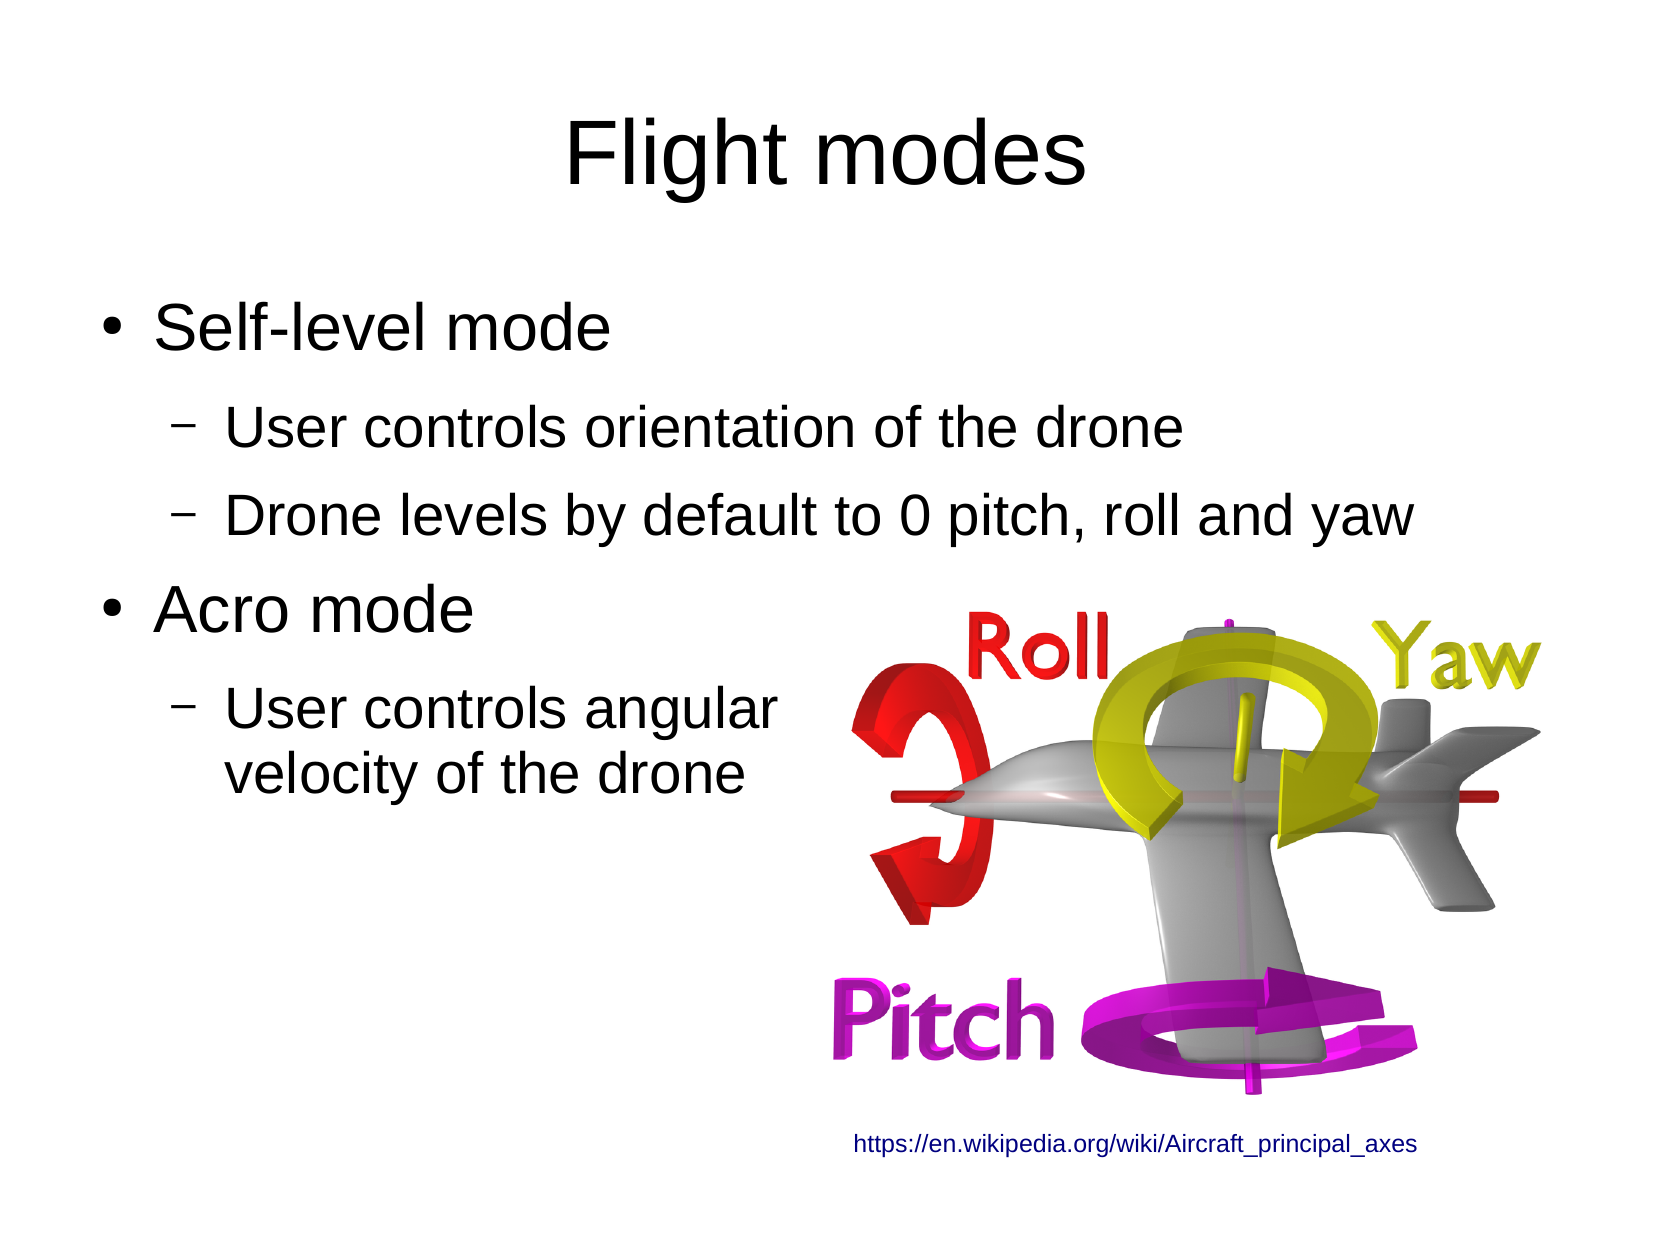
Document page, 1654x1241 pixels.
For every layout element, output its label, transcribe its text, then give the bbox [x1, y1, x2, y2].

text_box https://en.wikipedia.org/wiki/Aircraft_principal_axes [838, 1122, 1434, 1165]
title Flight modes [82, 49, 1571, 257]
picture [814, 575, 1576, 1146]
list Self-level mode User controls orientation of the drone Drone levels by default to 0 pitch, roll and yaw Acro mode User controls angular velocity of the drone [82, 290, 1571, 1109]
